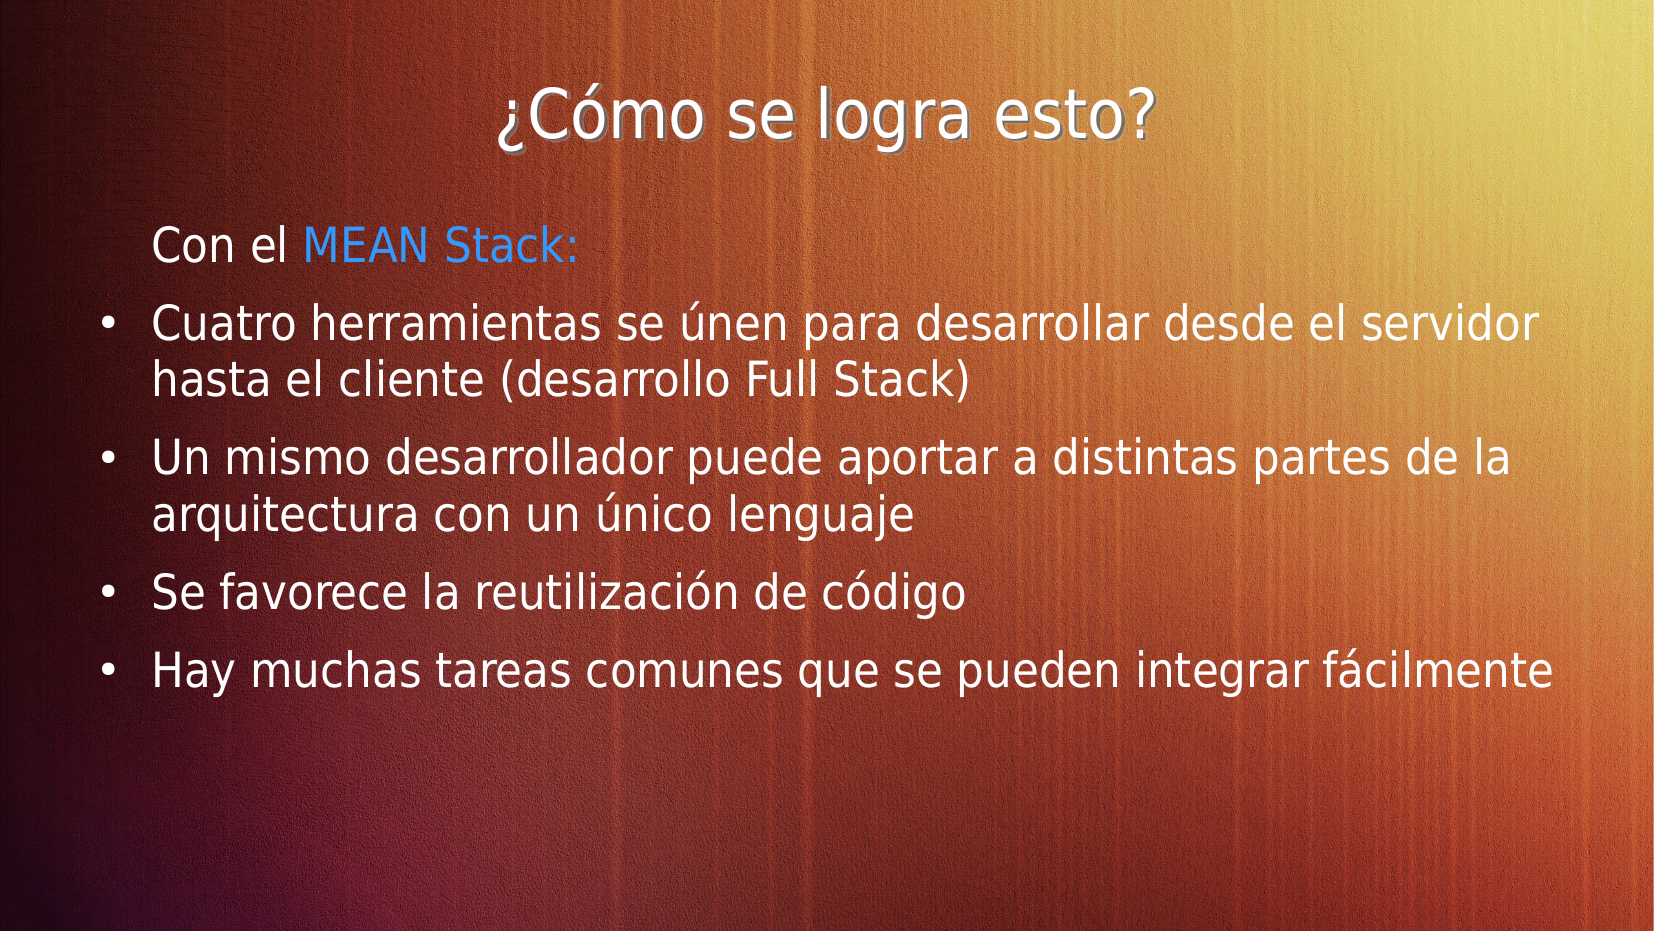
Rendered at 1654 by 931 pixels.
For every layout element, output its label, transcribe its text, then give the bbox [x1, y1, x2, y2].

list Con el MEAN Stack: Cuatro herramientas se únen para desarrollar desde el servidor hasta el cliente (desarrollo Full Stack) Un mismo desarrollador puede aportar a distintas partes de la arquitectura con un único lenguaje Se favorece la reutilización de código Hay muchas tareas comunes que se pueden integrar fácilmente [82, 217, 1571, 758]
picture [0, 0, 1654, 931]
title ¿Cómo se logra esto? [82, 37, 1571, 193]
